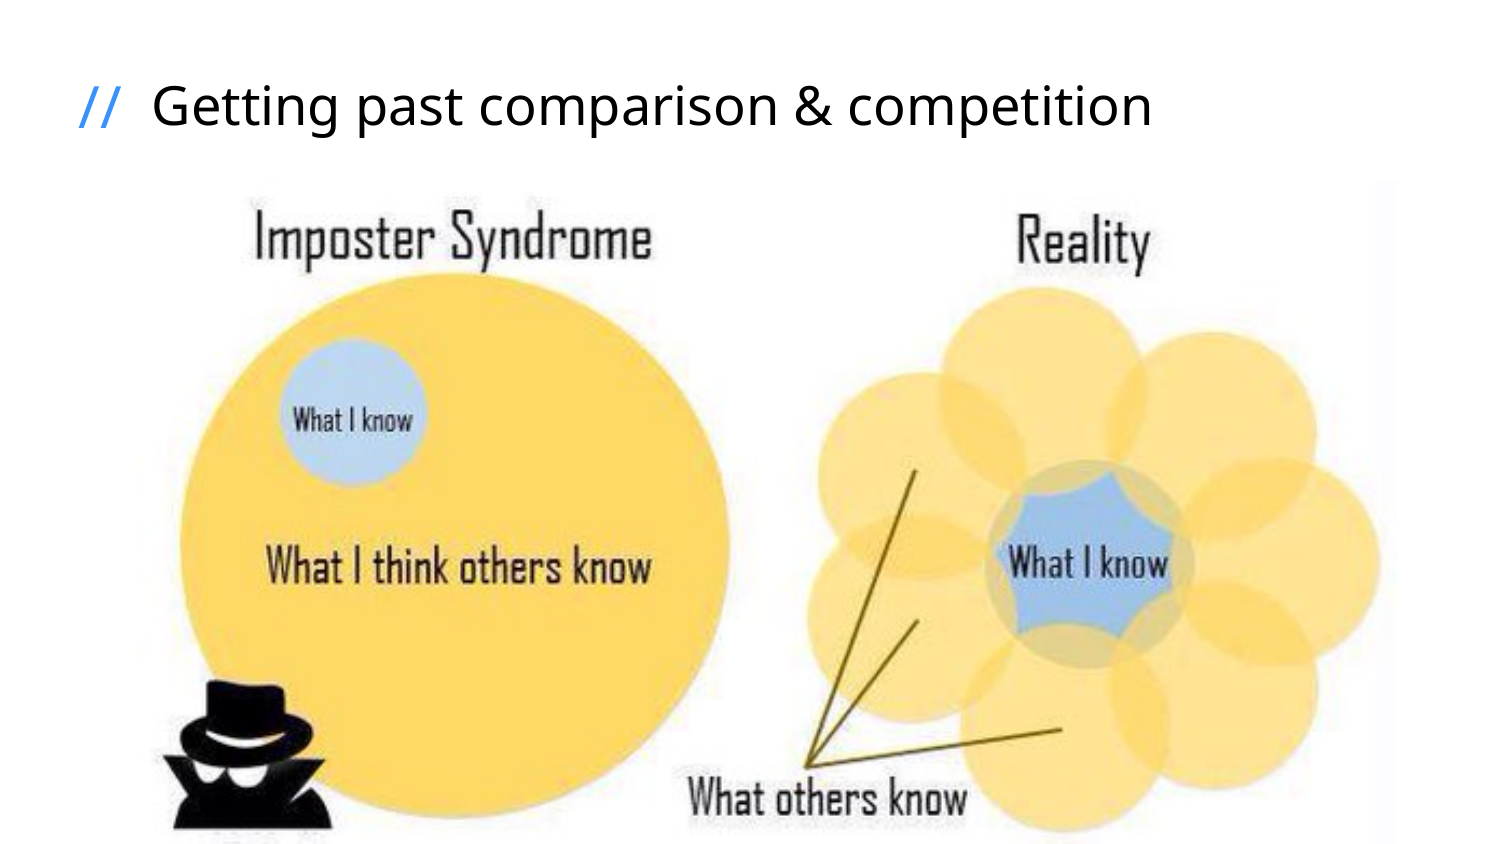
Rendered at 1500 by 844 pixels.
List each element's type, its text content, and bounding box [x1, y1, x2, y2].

picture [103, 180, 1397, 844]
title Getting past comparison & competition [151, 71, 1377, 156]
